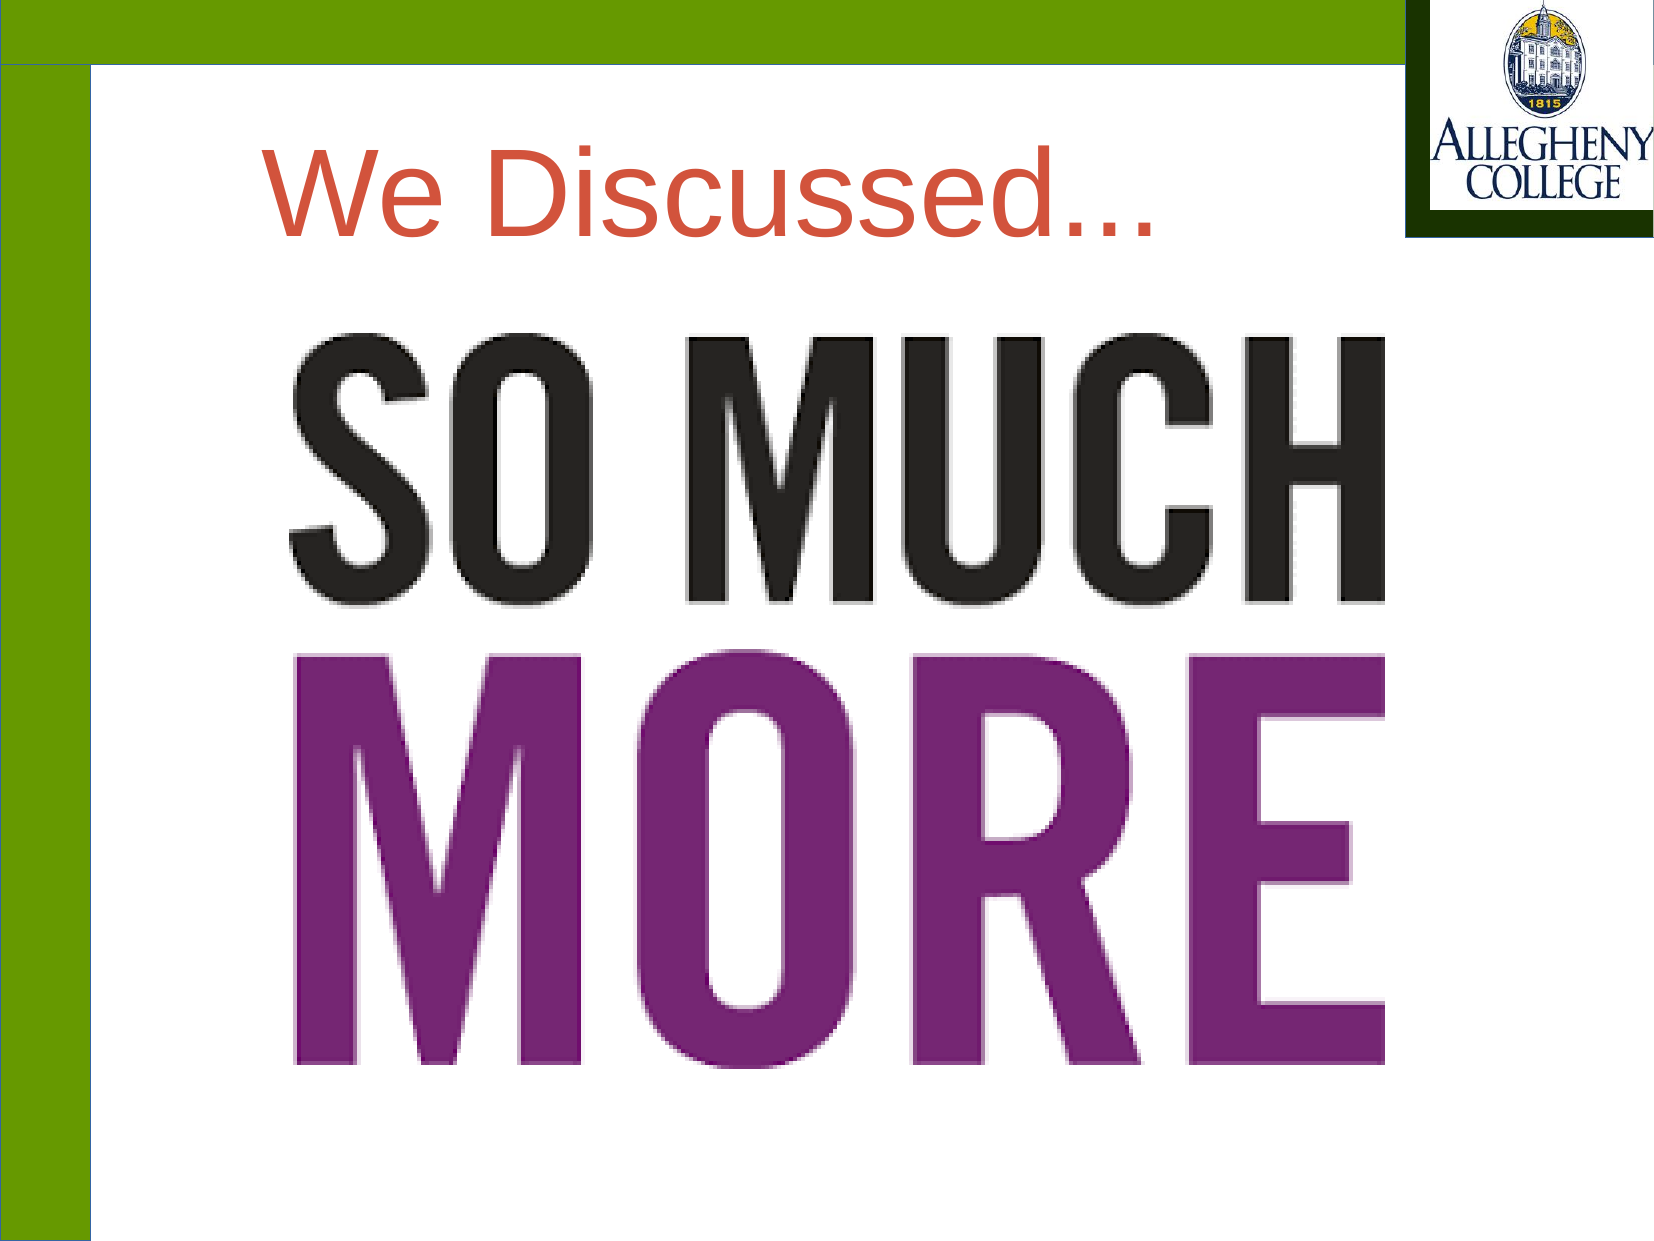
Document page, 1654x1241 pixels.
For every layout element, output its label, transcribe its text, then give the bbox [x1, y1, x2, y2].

text_box [0, 0, 1654, 1241]
picture [289, 333, 1385, 1069]
text_box We Discussed... [246, 104, 1321, 268]
picture [1430, 0, 1654, 210]
